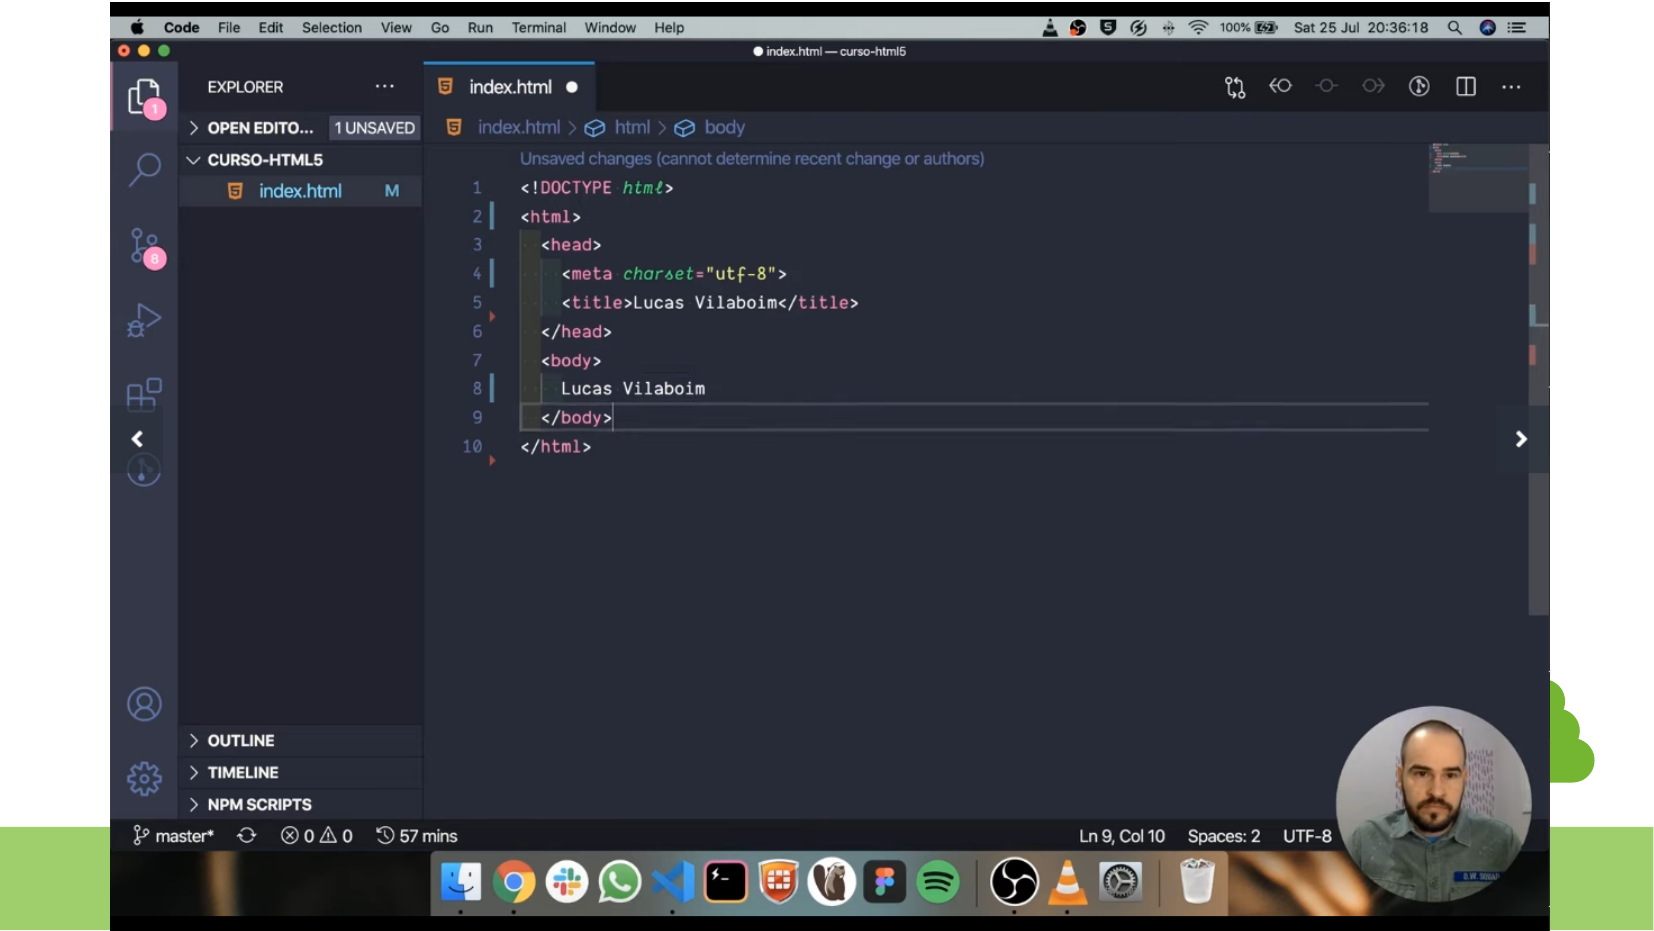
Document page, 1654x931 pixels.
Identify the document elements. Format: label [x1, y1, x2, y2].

picture [110, 2, 1550, 931]
